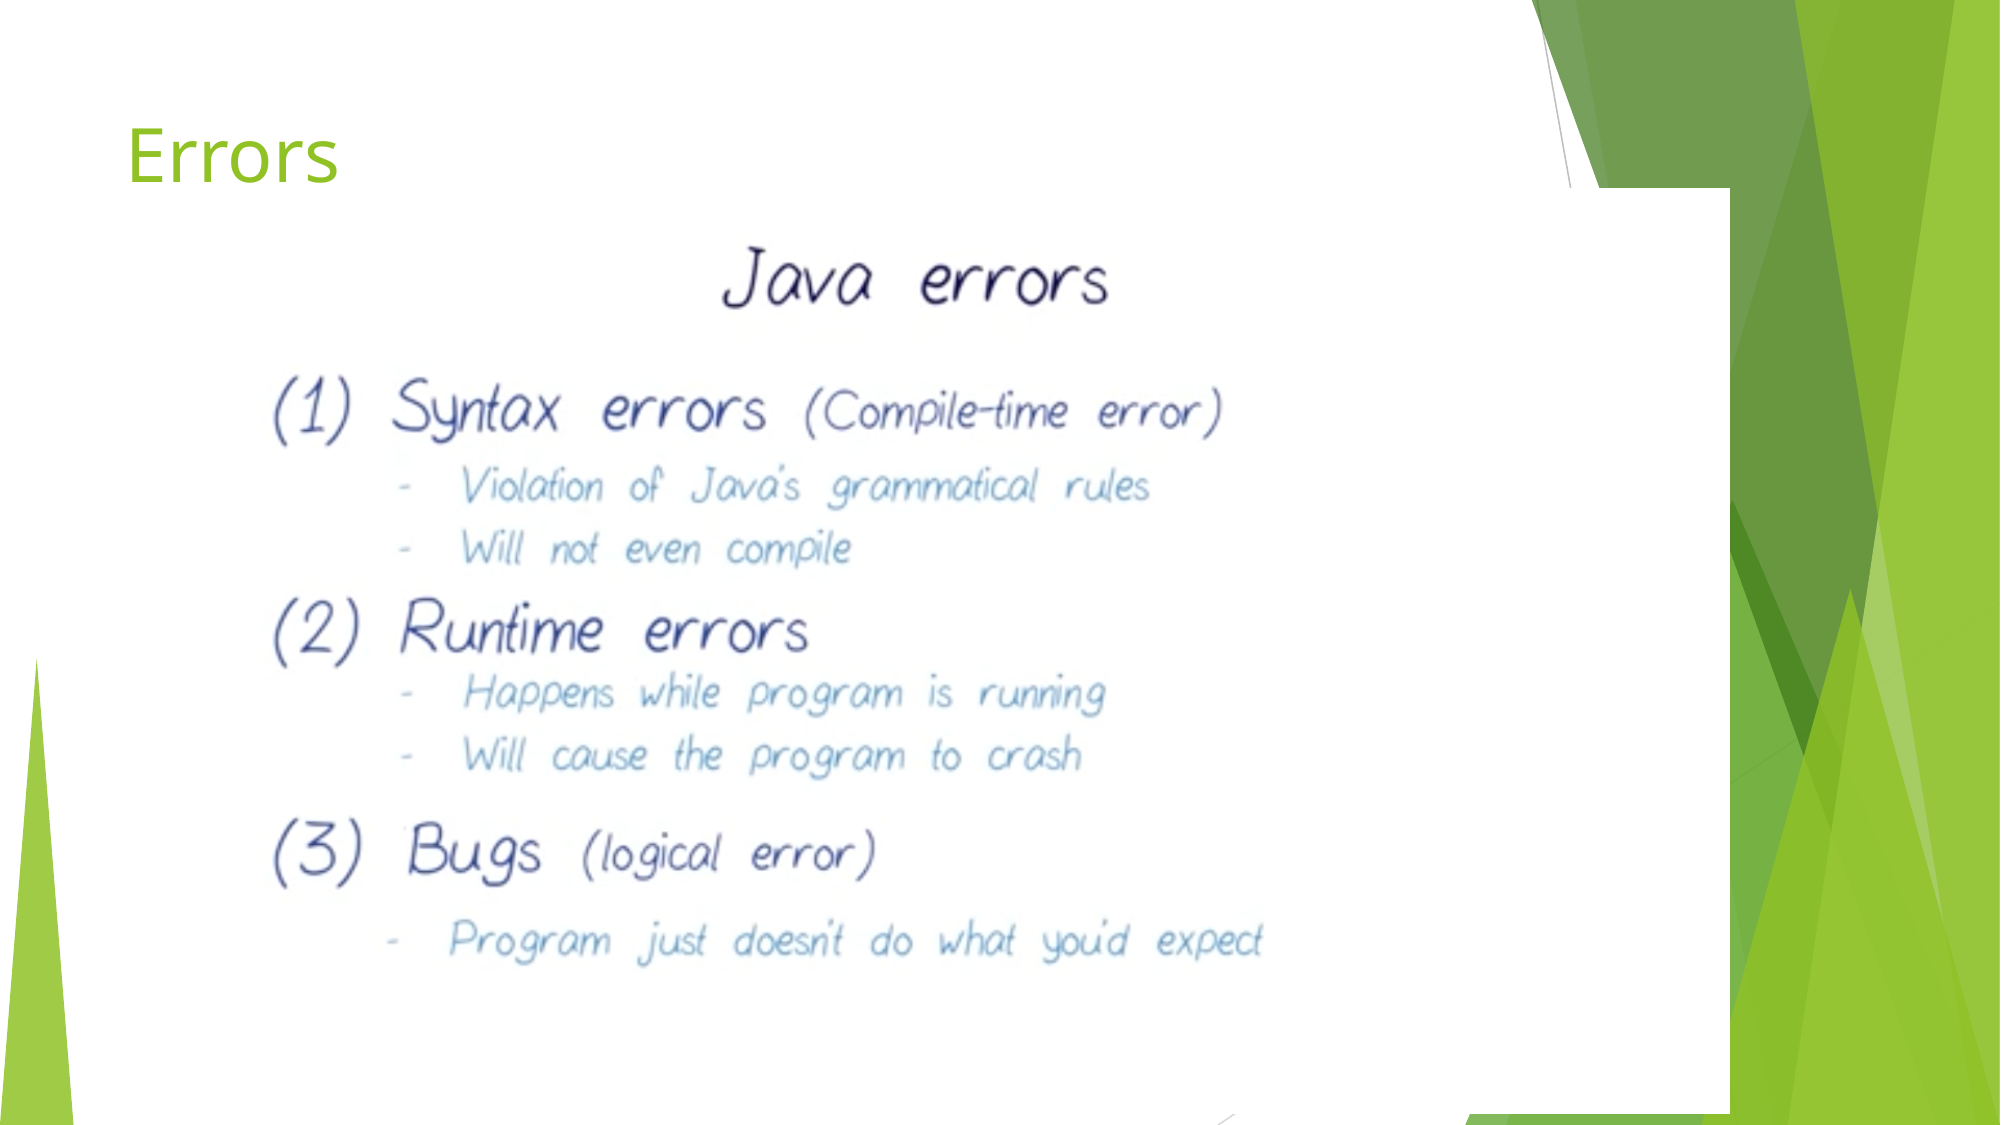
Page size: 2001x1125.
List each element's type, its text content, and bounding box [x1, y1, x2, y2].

picture [94, 188, 1730, 1114]
title Errors [111, 99, 1522, 188]
